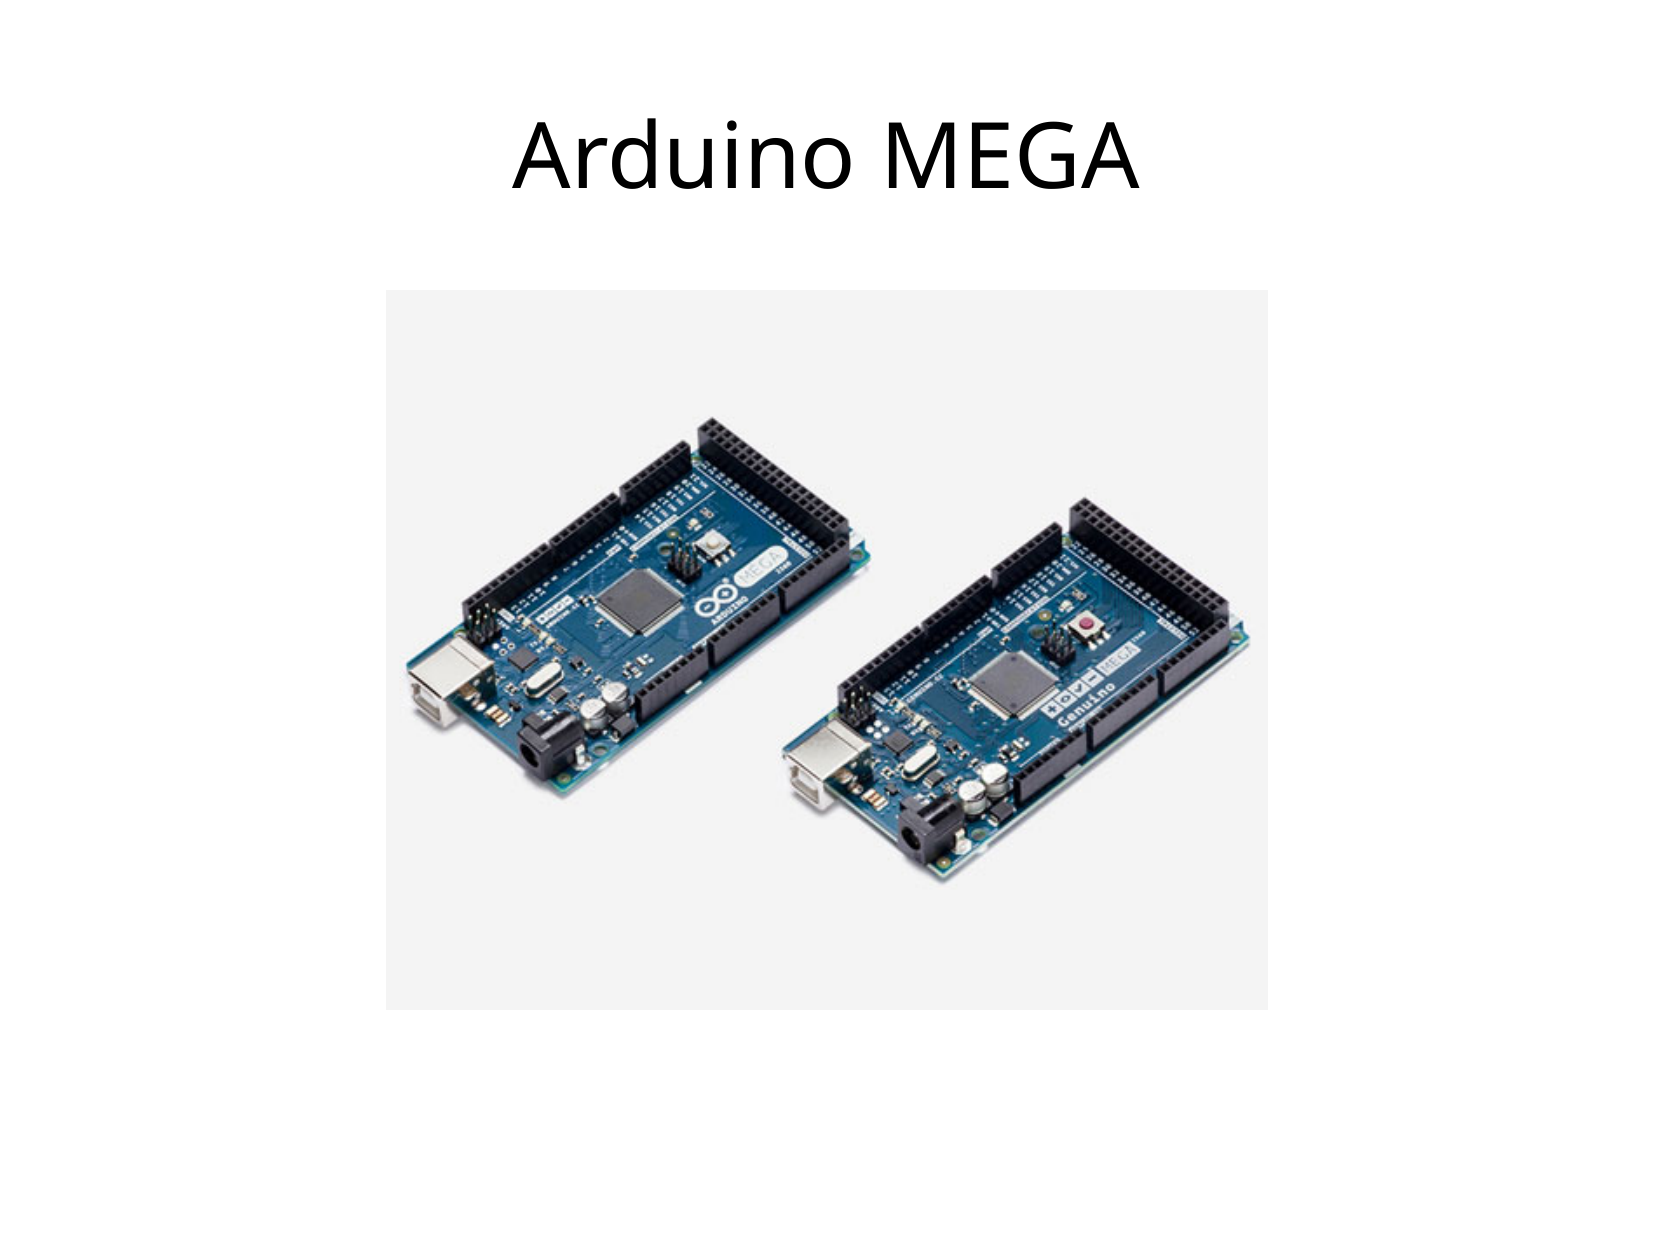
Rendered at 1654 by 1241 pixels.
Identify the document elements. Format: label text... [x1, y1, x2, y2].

picture [386, 290, 1268, 1010]
title Arduino MEGA [82, 49, 1571, 257]
